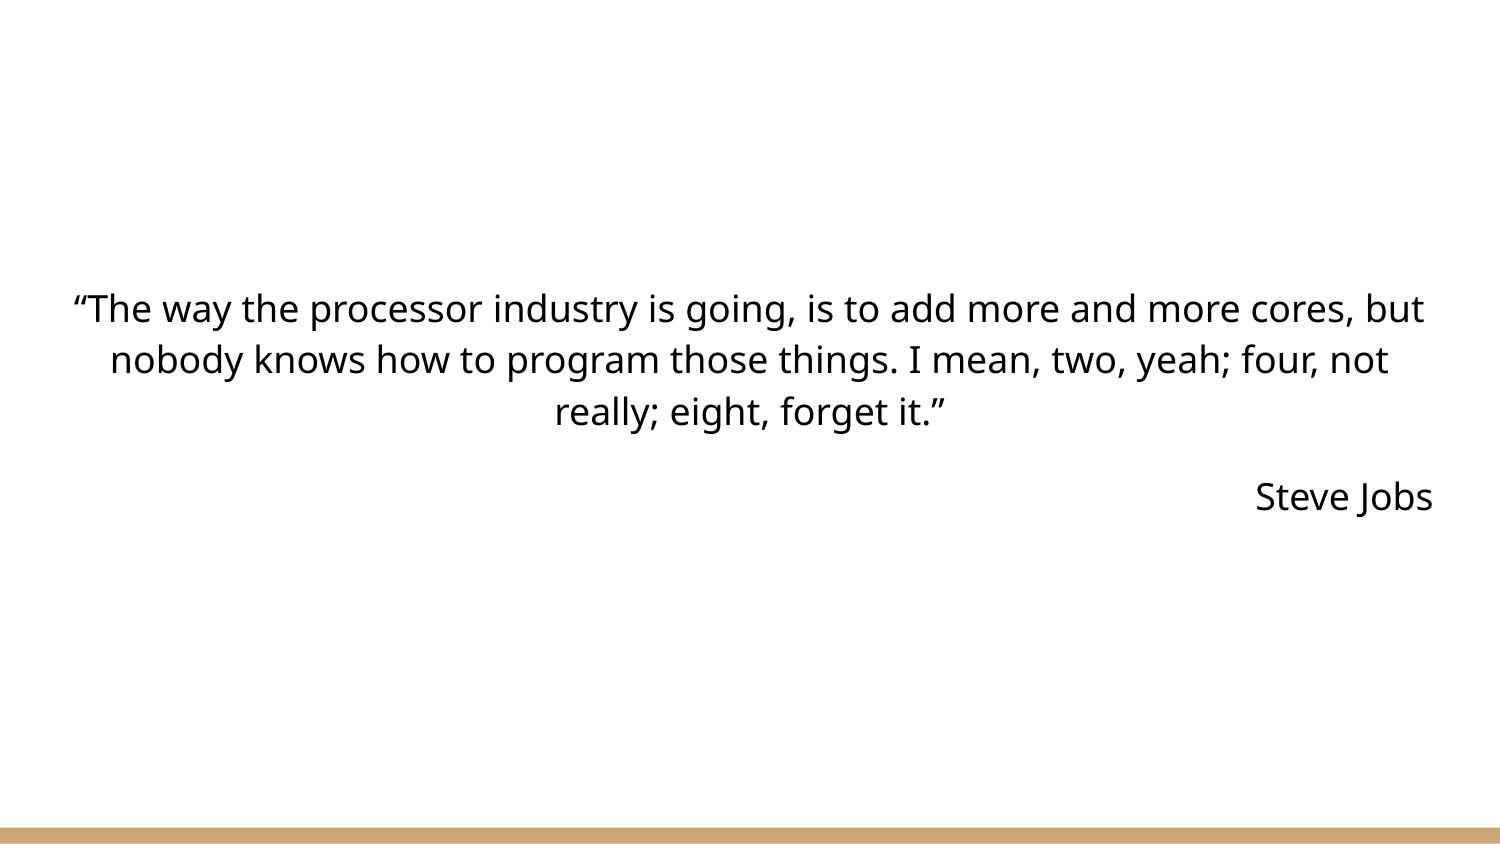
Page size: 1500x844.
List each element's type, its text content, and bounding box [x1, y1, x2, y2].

list “The way the processor industry is going, is to add more and more cores, but nobody knows how to program those things. I mean, two, yeah; four, not really; eight, forget it.” Steve Jobs [51, 263, 1449, 750]
